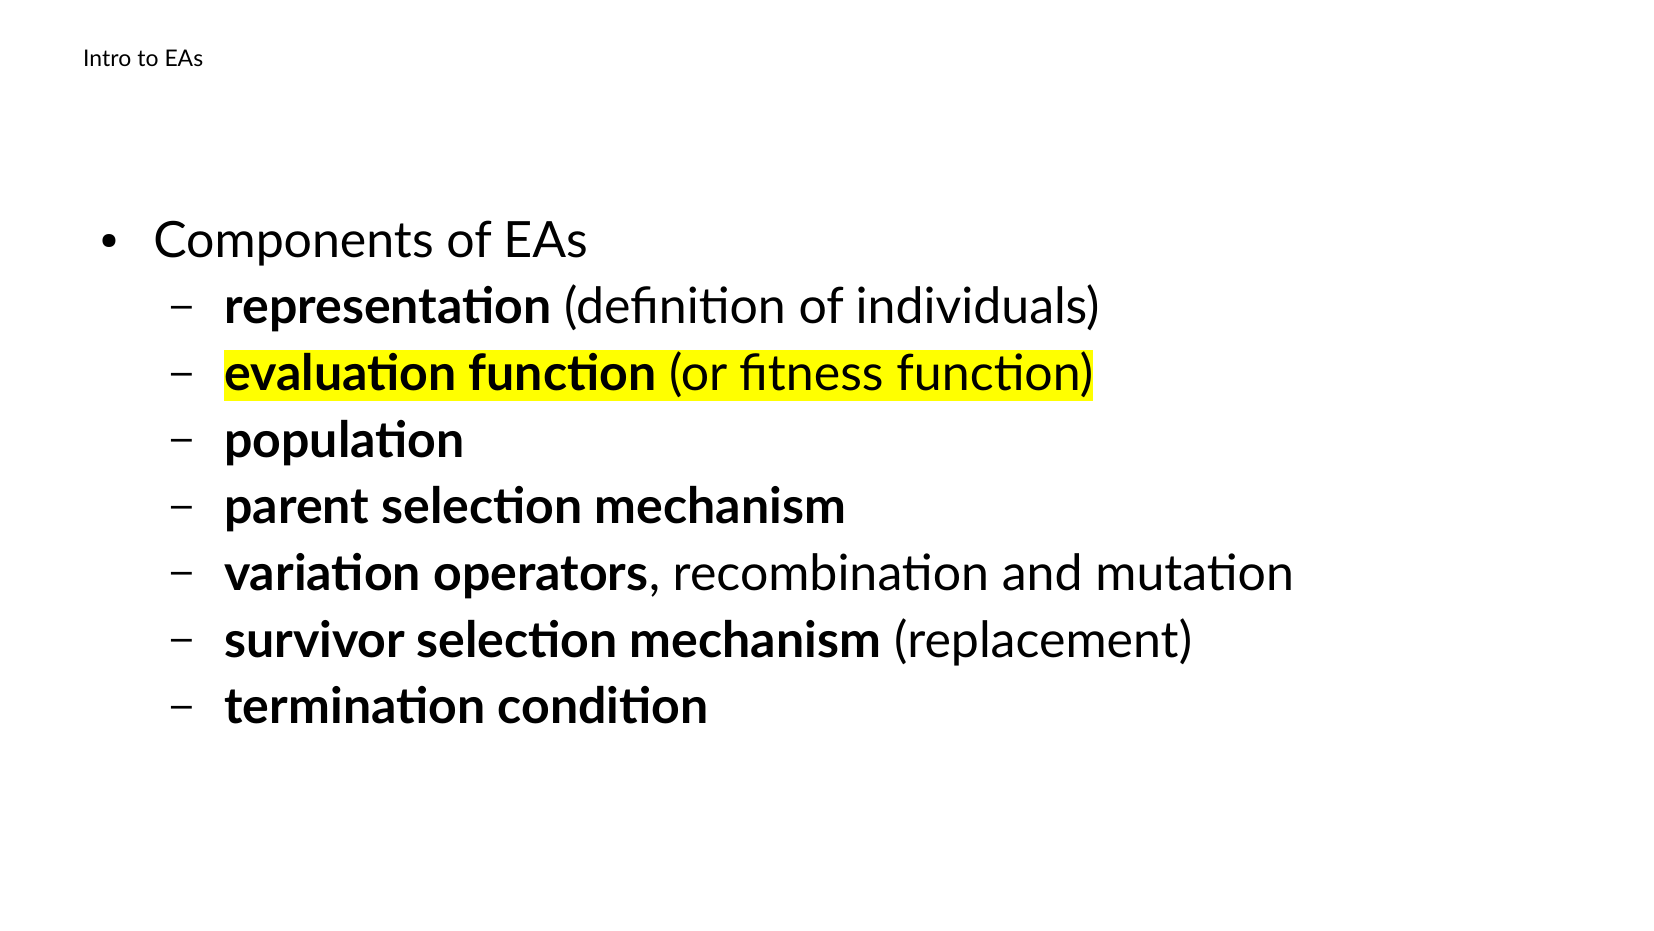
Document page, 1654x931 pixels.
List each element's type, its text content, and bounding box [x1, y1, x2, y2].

title Intro to EAs [83, 0, 1571, 119]
list Components of EAs representation (definition of individuals) evaluation function (or fitness function) population parent selection mechanism variation operators, recombination and mutation survivor selection mechanism (replacement) termination condition [82, 217, 1571, 839]
